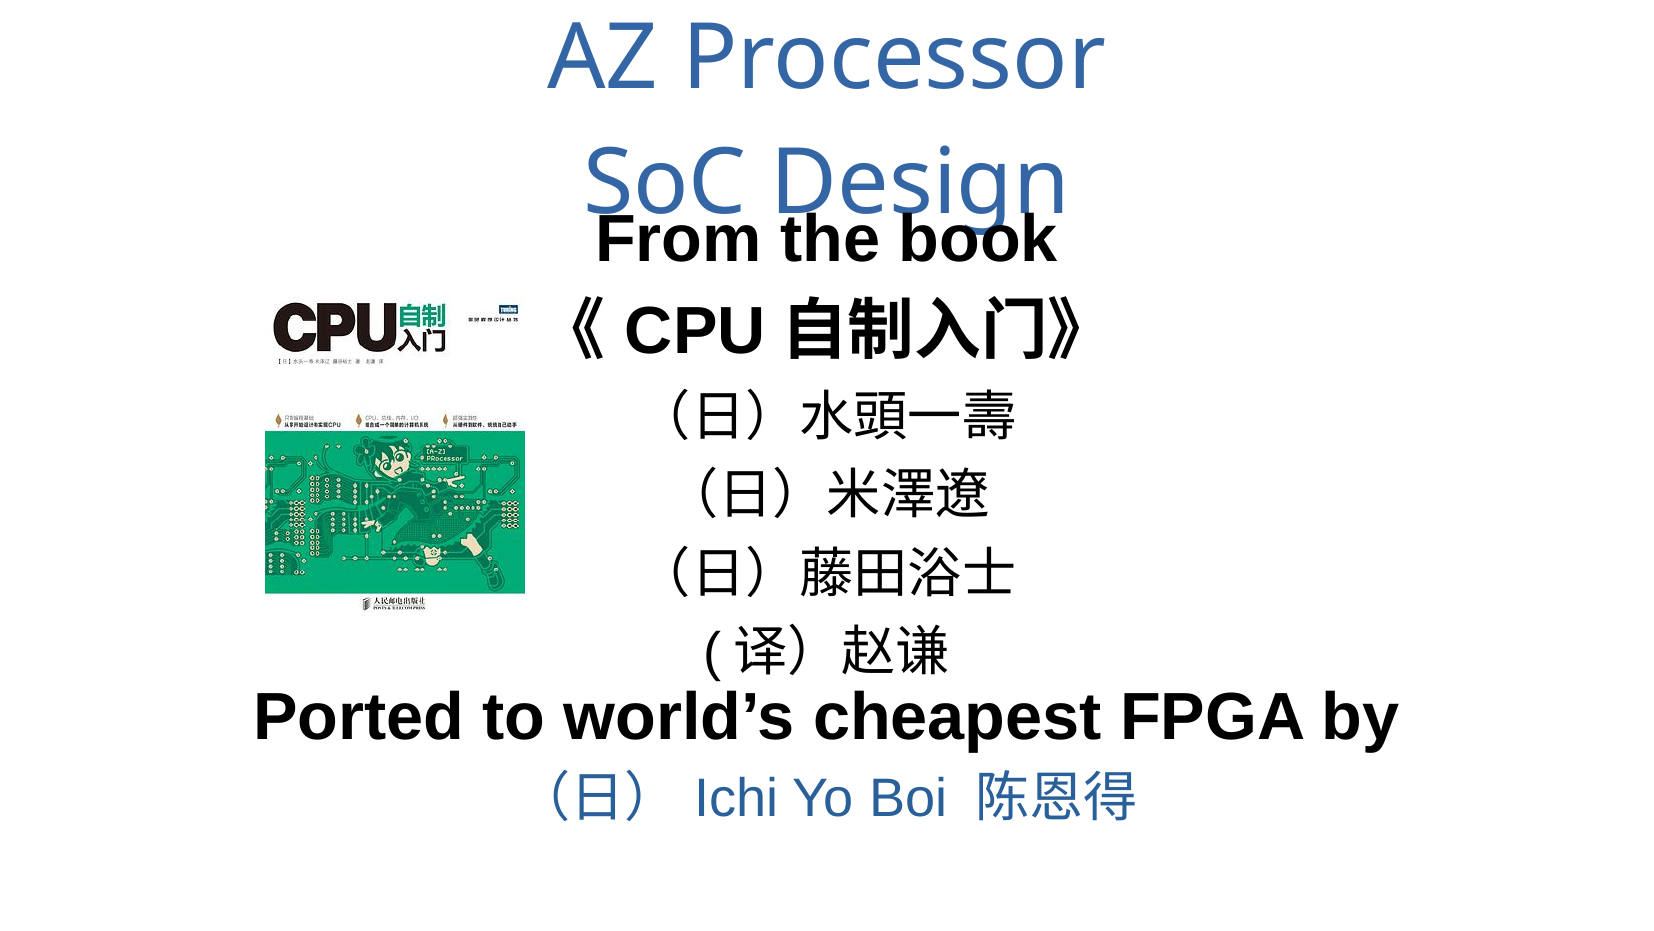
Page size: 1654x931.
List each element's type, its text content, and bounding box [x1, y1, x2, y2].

picture [265, 295, 525, 621]
text_box From the book 《CPU自制入门》 （日）水頭一壽 （日）米澤遼 （日）藤田浴士 (译）赵谦 [82, 218, 1571, 669]
subtitle Ported to world’s cheapest FPGA by （日）Ichi Yo Boi 陈恩得 [82, 676, 1571, 896]
title AZ Processor SoC Design [82, 4, 1571, 218]
